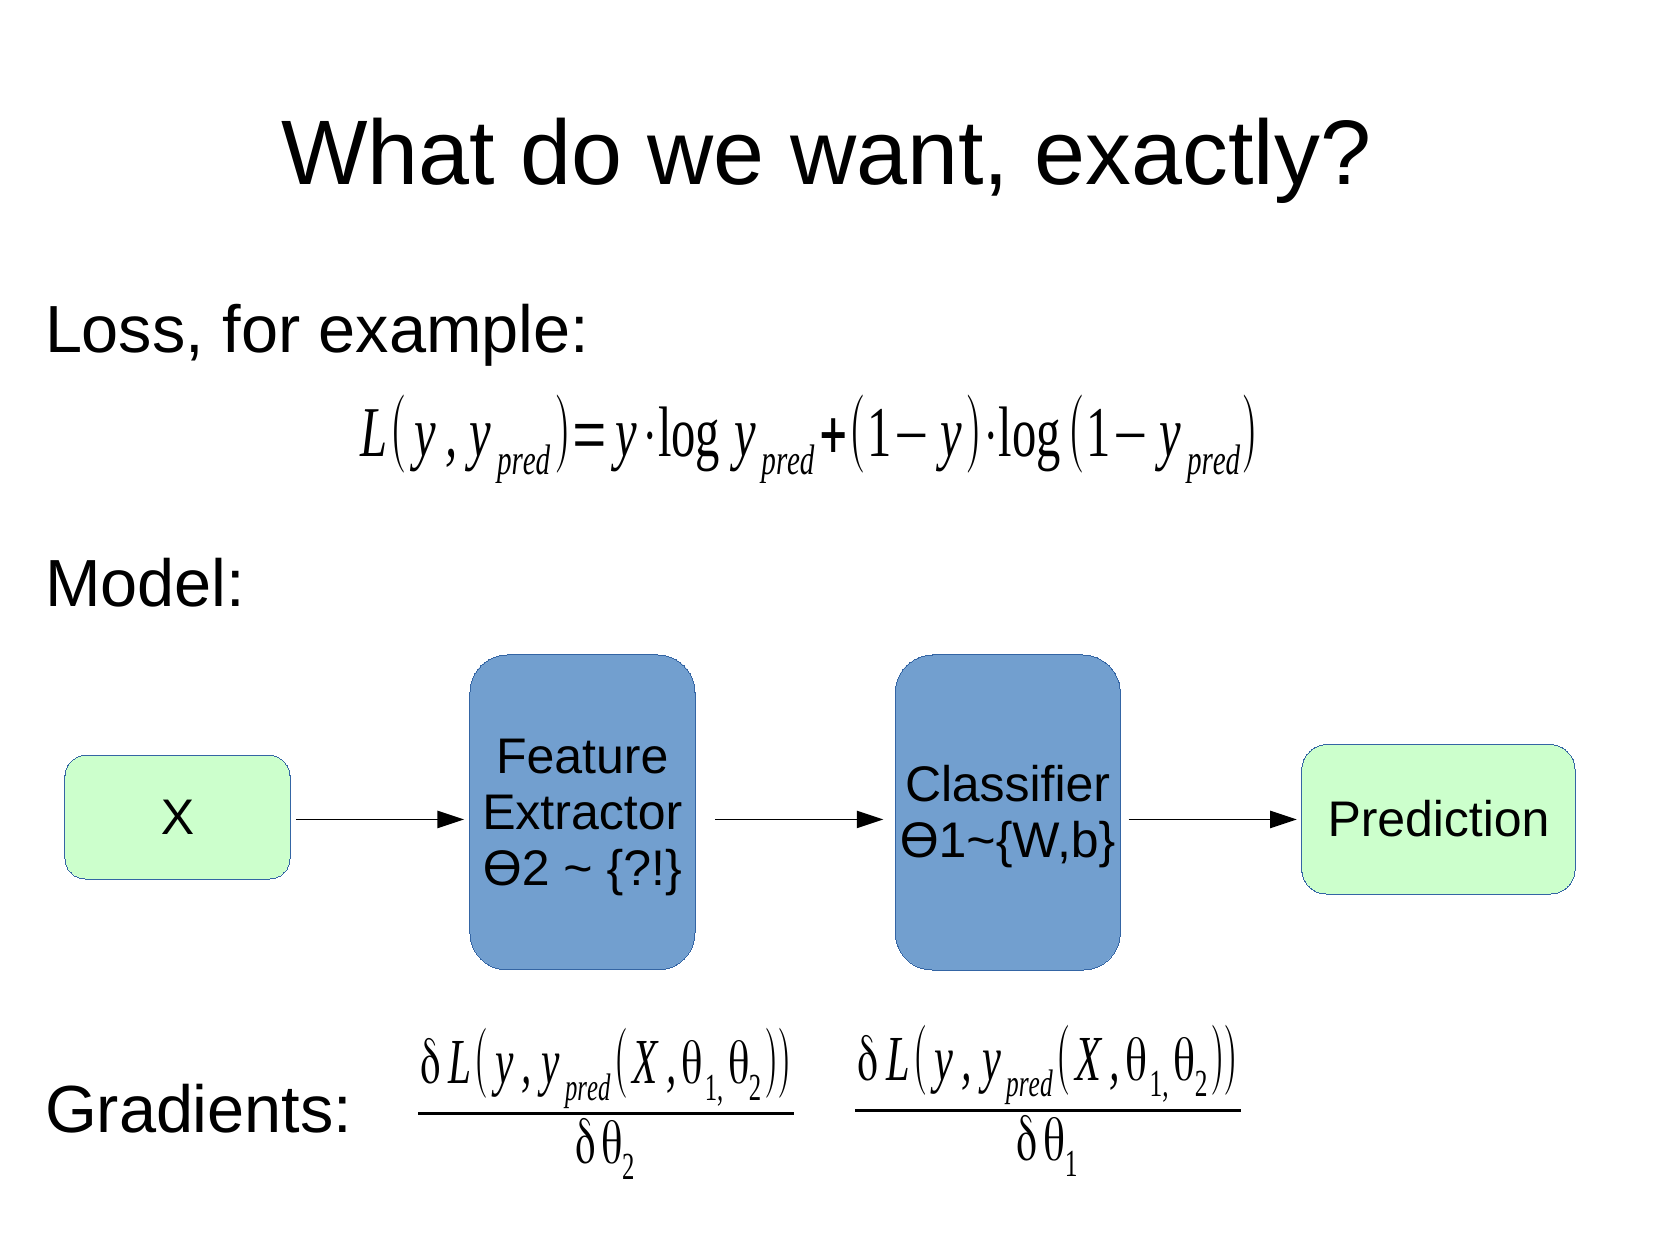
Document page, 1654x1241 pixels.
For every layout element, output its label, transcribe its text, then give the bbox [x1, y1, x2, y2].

chart [345, 390, 1270, 483]
chart [405, 1023, 805, 1189]
chart [841, 1020, 1253, 1186]
text_box Loss, for example: [45, 278, 676, 381]
text_box Feature Extractor Ɵ2 ~ {?!} [469, 654, 696, 970]
text_box Prediction [1301, 744, 1576, 895]
text_box Classifier Ɵ1~{W,b} [895, 654, 1121, 971]
title What do we want, exactly? [82, 49, 1571, 257]
text_box X [64, 755, 291, 880]
text_box Gradients: [45, 1071, 366, 1147]
text_box Model: [45, 532, 676, 635]
